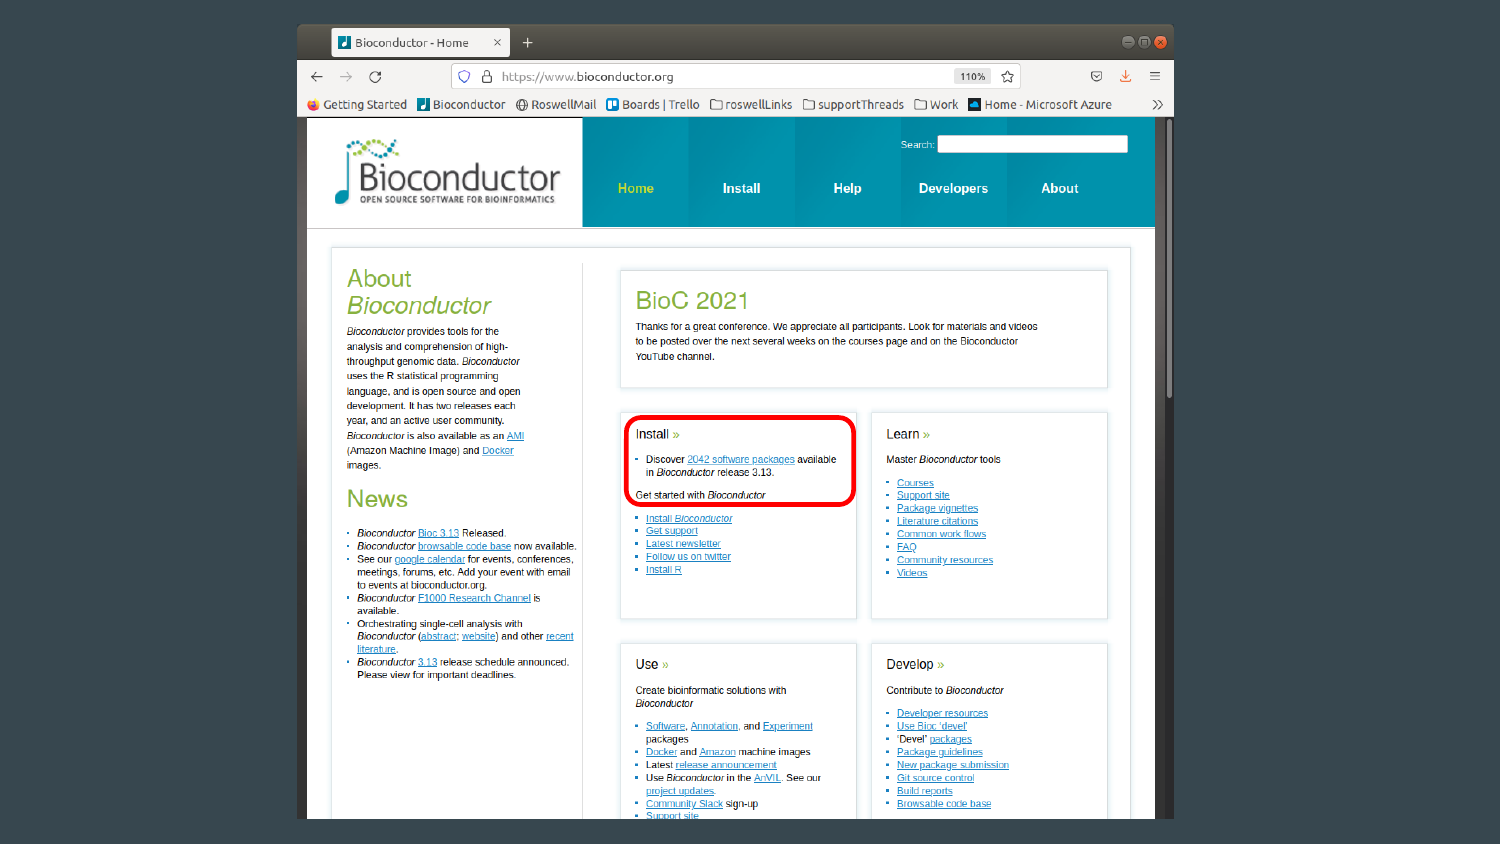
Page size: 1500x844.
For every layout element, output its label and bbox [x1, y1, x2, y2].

picture [297, 24, 1174, 819]
